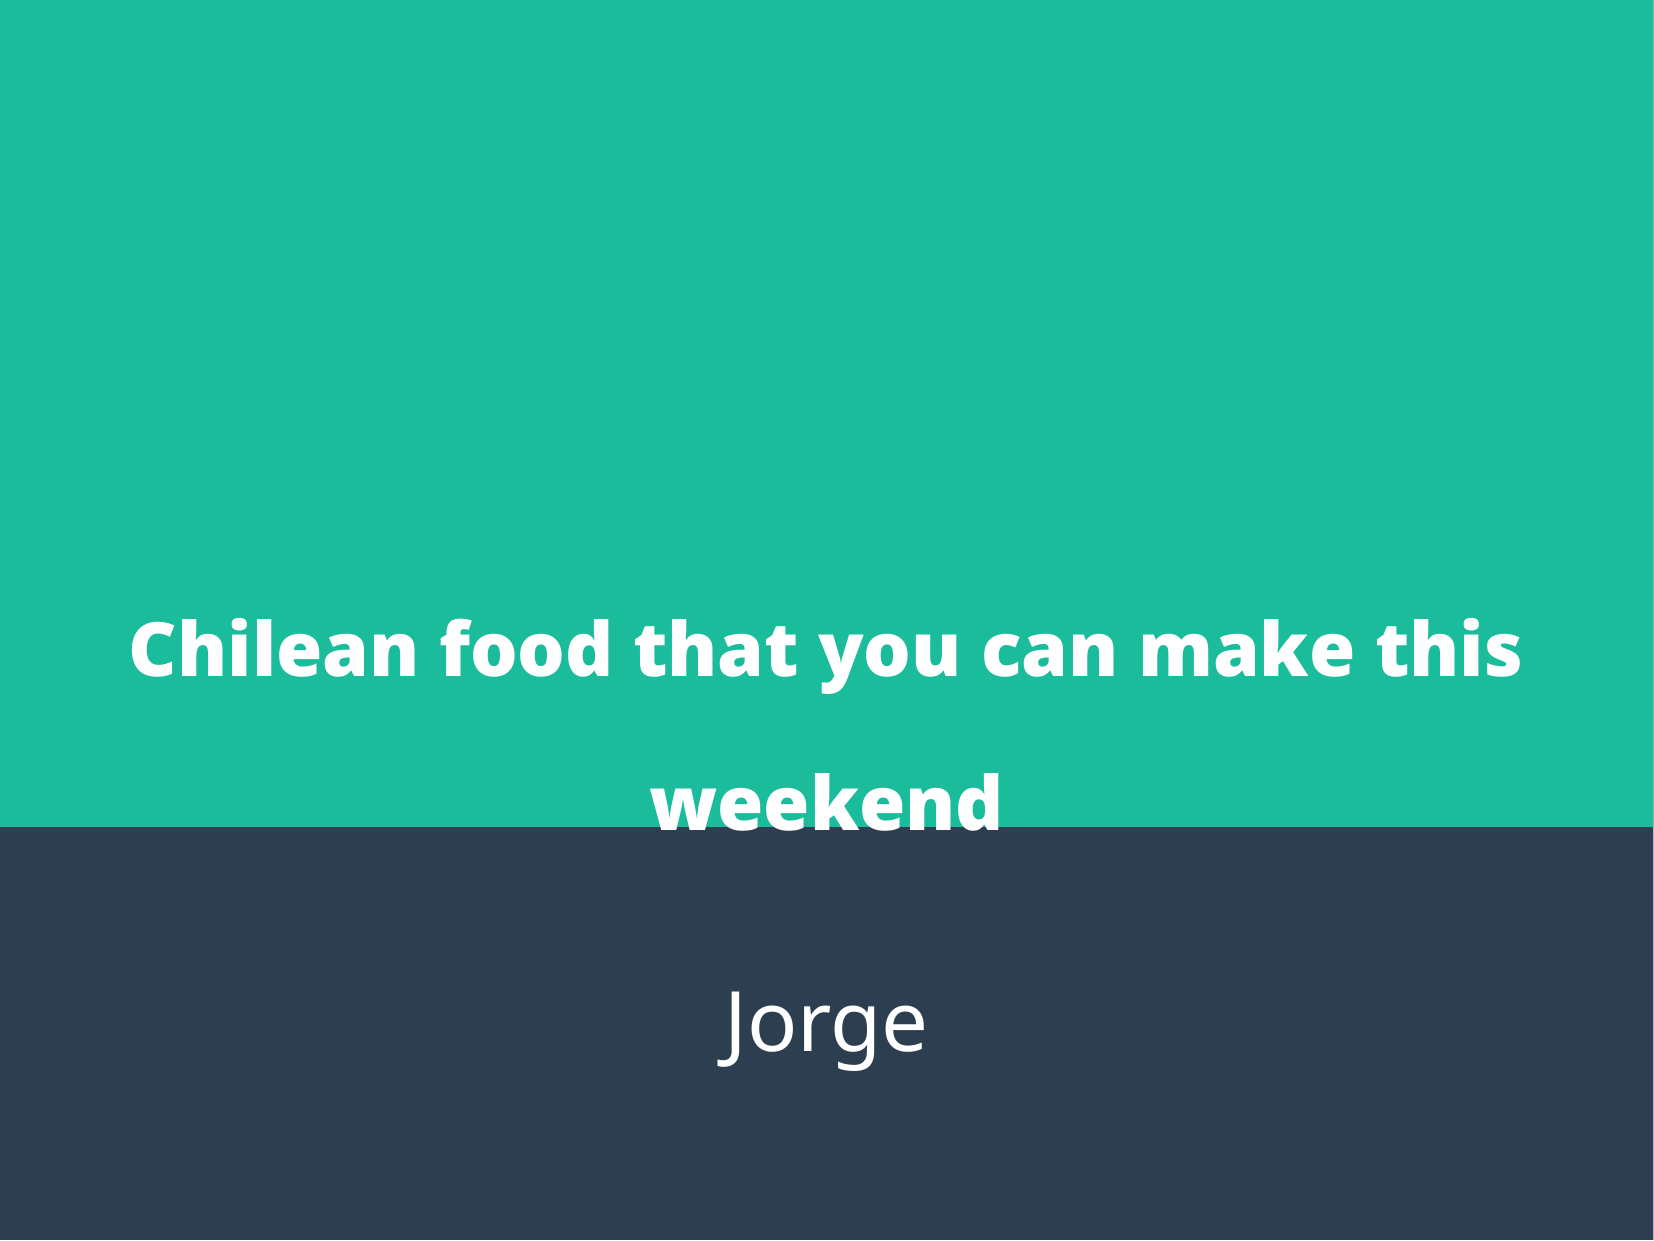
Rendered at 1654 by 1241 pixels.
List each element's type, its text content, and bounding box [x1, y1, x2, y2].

subtitle Jorge [59, 856, 1595, 1182]
title Chilean food that you can make this weekend [59, 620, 1595, 778]
